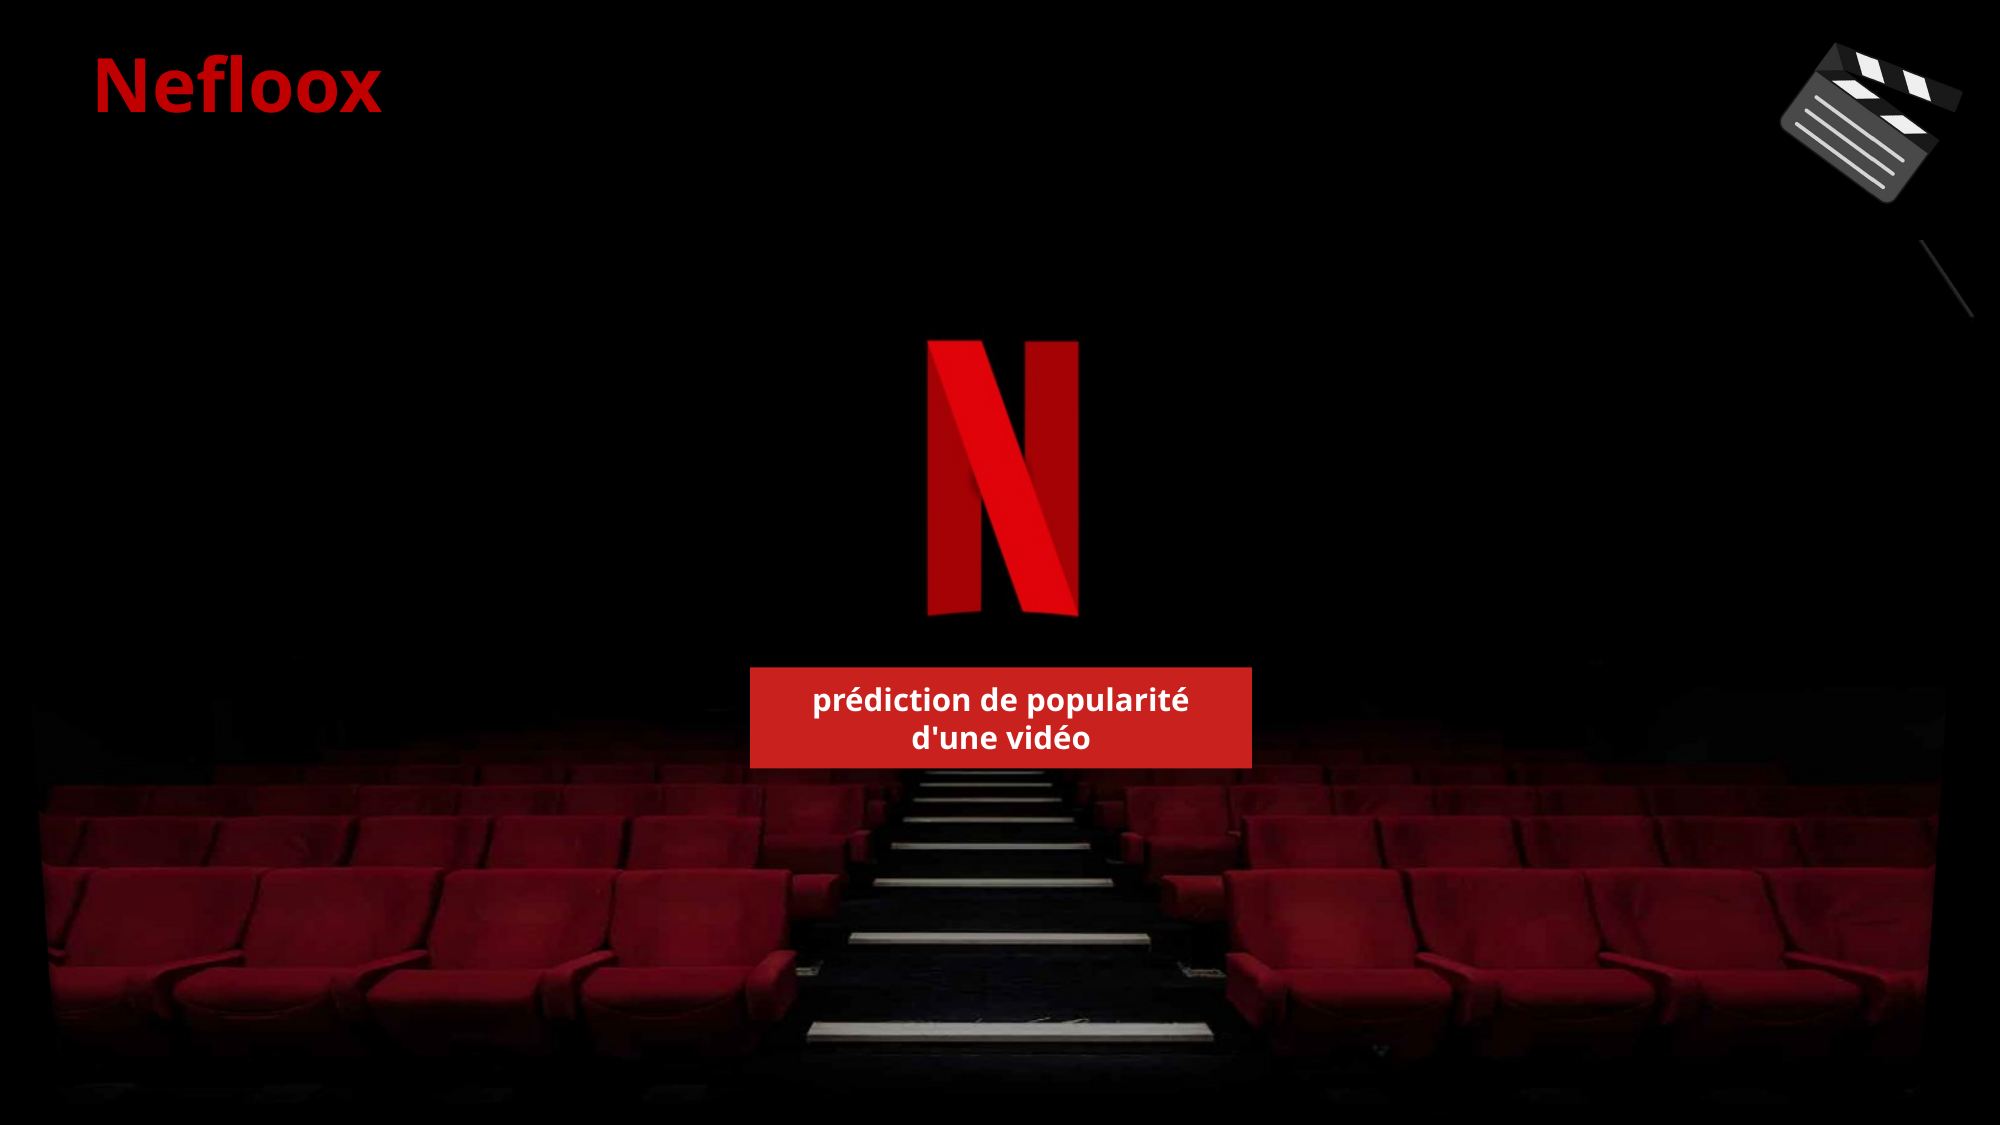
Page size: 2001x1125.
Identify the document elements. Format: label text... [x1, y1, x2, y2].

picture [5, 210, 1975, 1117]
picture [1748, 0, 1997, 235]
text_box Nefloox [76, 25, 443, 128]
text_box prédiction de popularité d'une vidéo [750, 667, 1252, 769]
